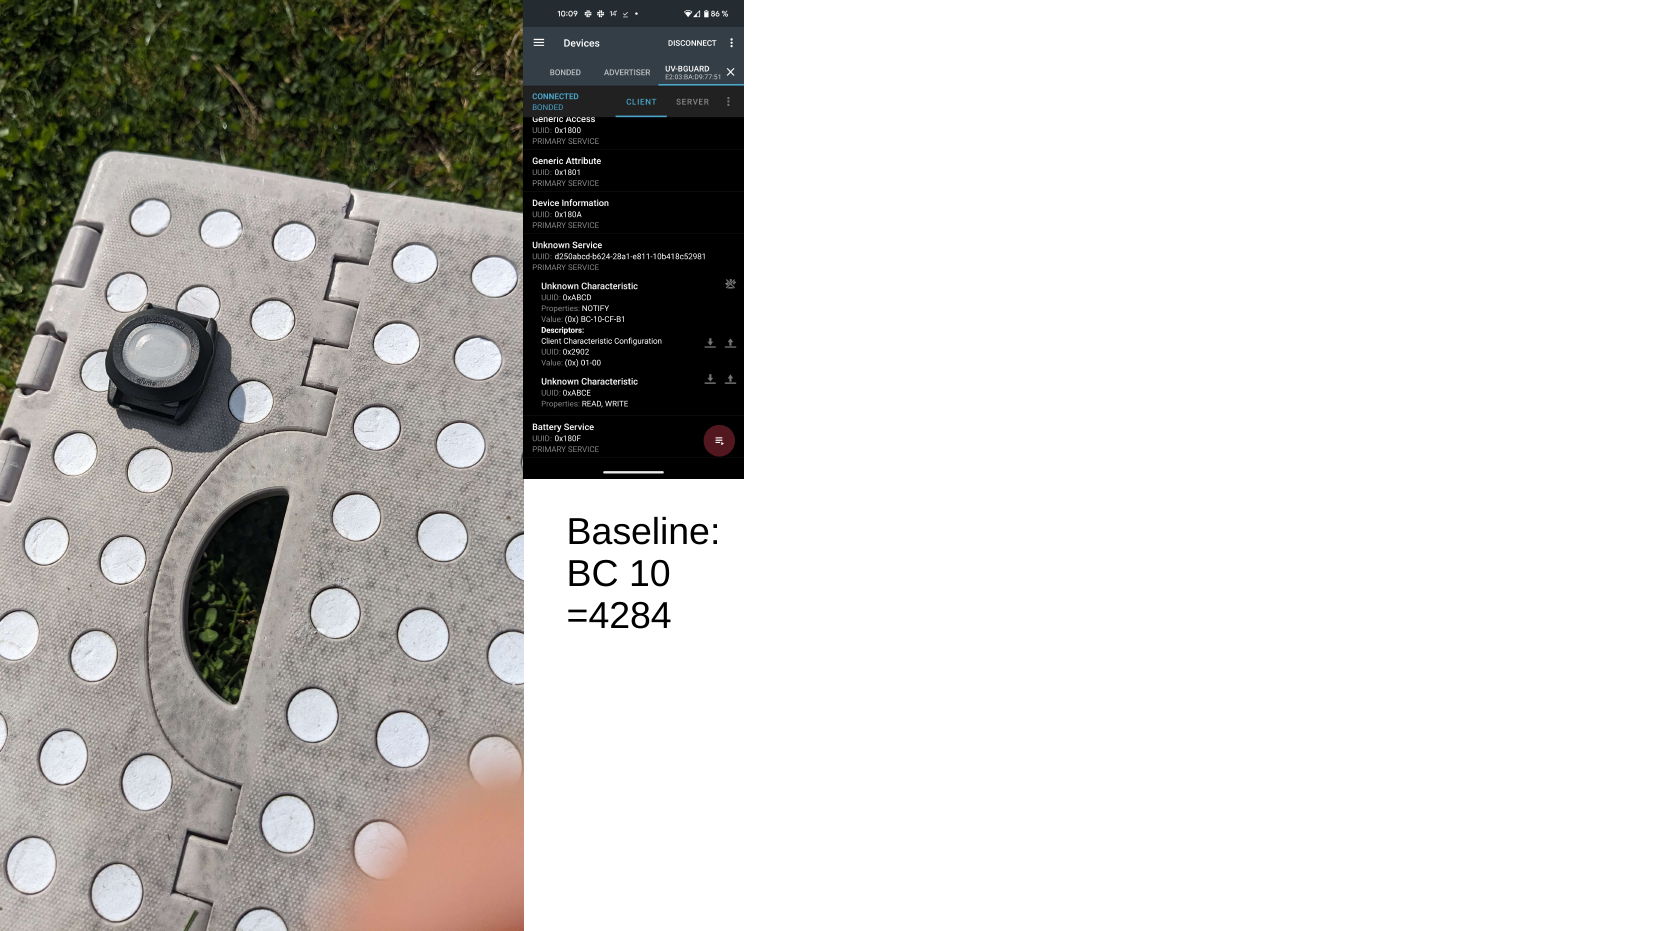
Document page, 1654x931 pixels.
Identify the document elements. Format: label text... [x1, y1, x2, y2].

text_box Baseline: BC 10 =4284 [551, 503, 736, 644]
picture [0, 0, 744, 931]
